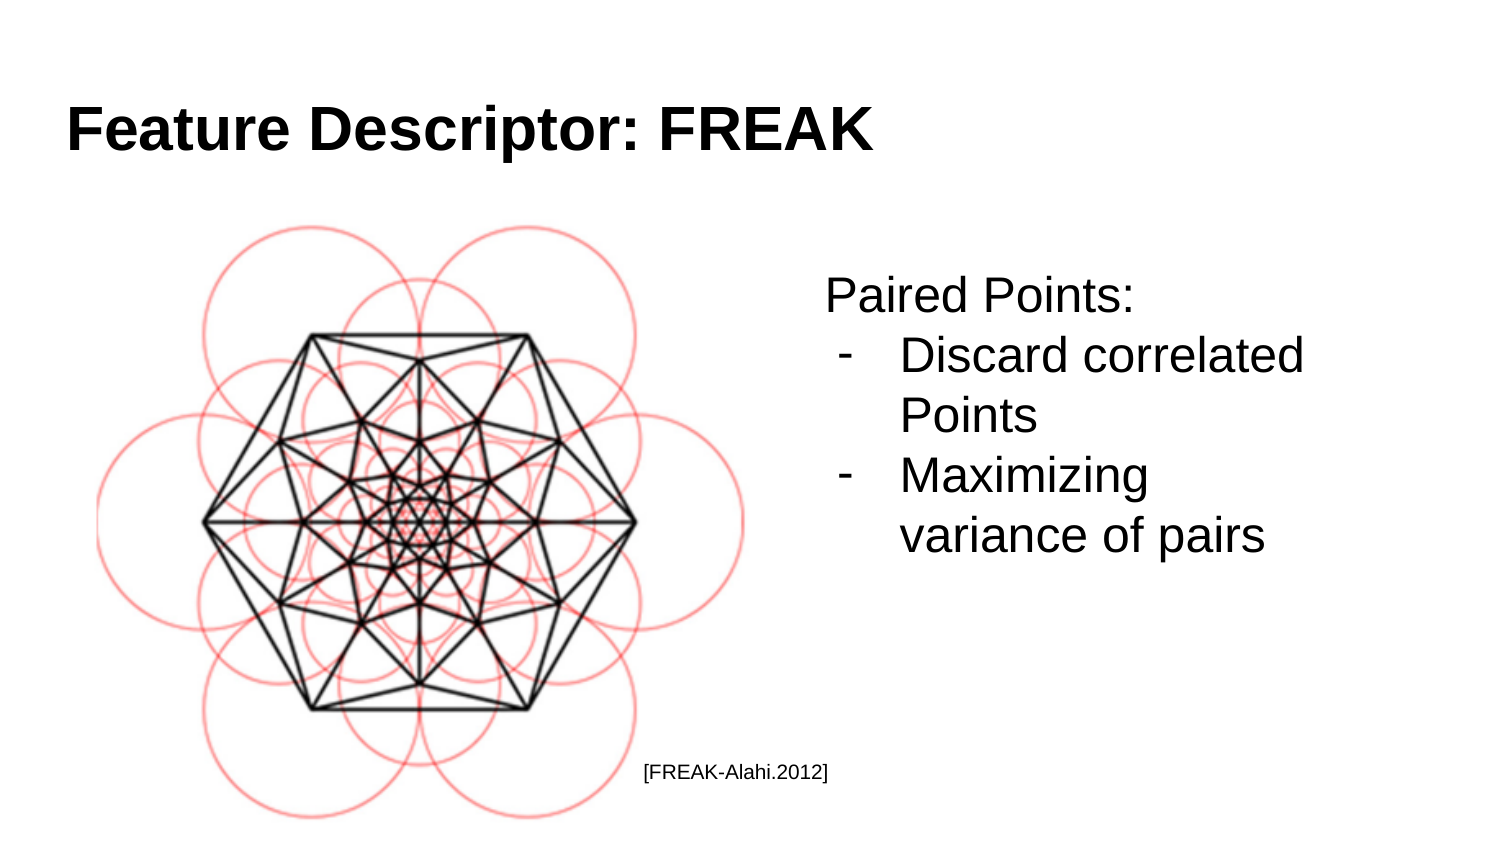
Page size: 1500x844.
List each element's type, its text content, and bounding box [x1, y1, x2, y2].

text_box [FREAK-Alahi.2012] [628, 743, 916, 817]
title Feature Descriptor: FREAK [51, 72, 1449, 167]
text_box Paired Points: Discard correlated Points Maximizing variance of pairs [809, 247, 1327, 367]
picture [69, 191, 776, 844]
